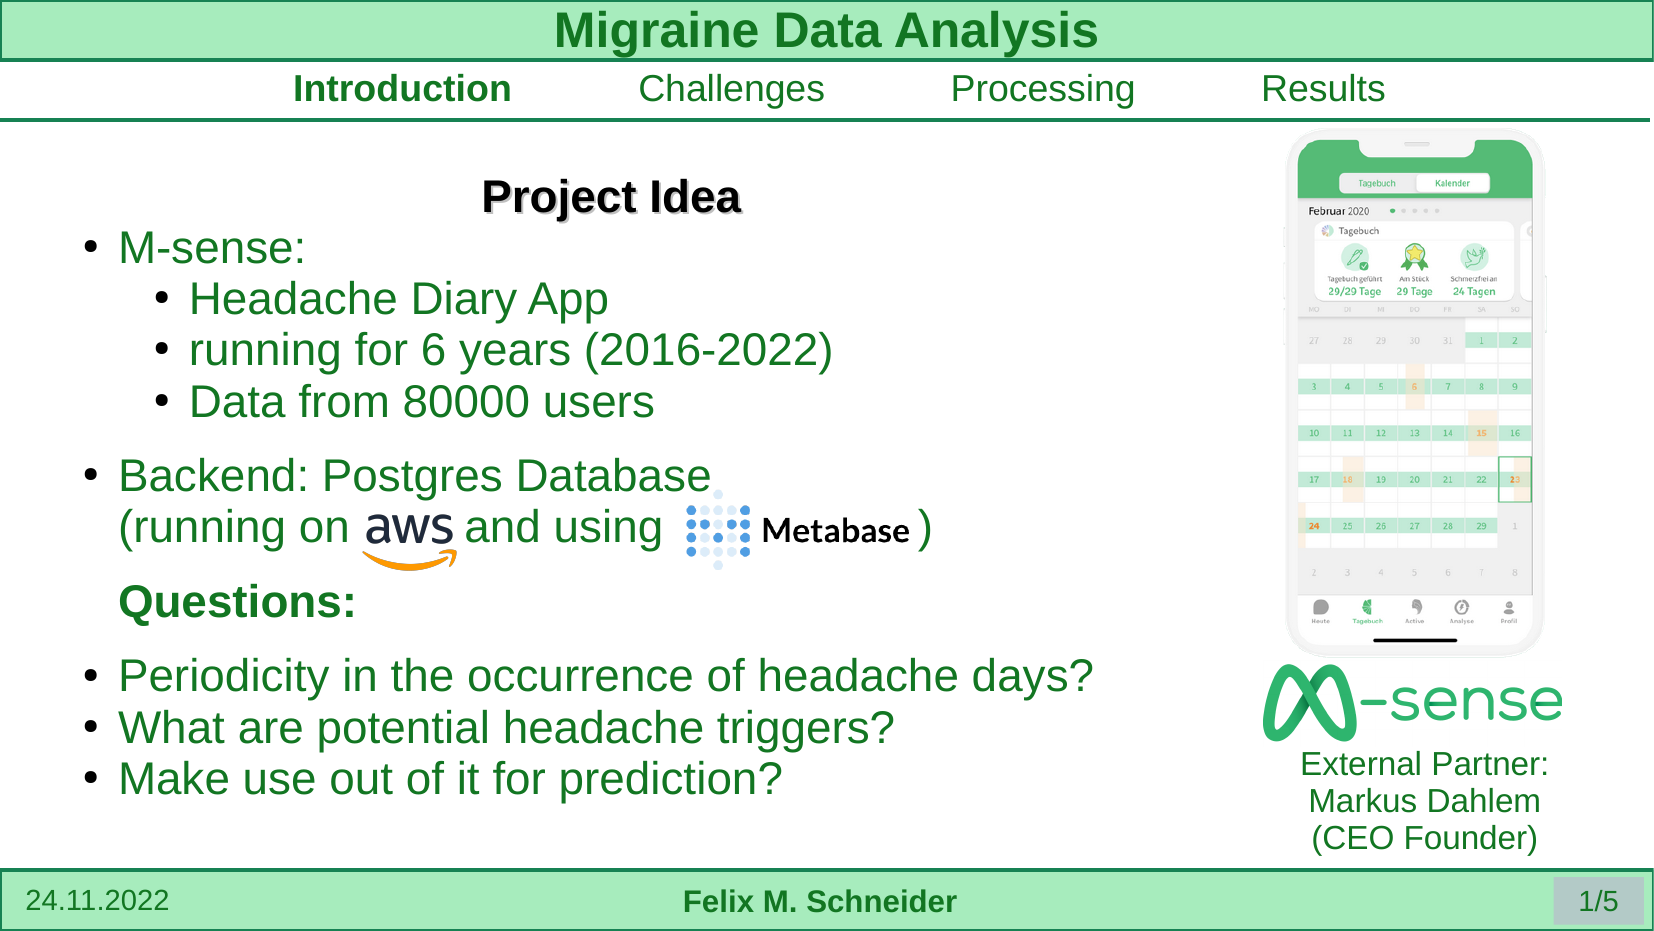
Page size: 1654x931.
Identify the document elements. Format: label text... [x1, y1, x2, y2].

title Migraine Data Analysis [0, 0, 1654, 61]
picture [1263, 128, 1562, 738]
picture [362, 514, 457, 571]
picture [685, 462, 911, 589]
text_box 1/5 [1553, 877, 1644, 925]
subtitle Project Idea M-sense: Headache Diary App running for 6 years (2016-2022) Data from 80000 users Backend: Postgres Database (running on and using ) Questions: Periodicity in the occurrence of headache days? What are potential headache triggers? Make use out of it for prediction? [82, 156, 1141, 819]
text_box External Partner: Markus Dahlem (CEO Founder) [1260, 738, 1591, 865]
text_box Introduction Challenges Processing Results [45, 62, 1636, 117]
